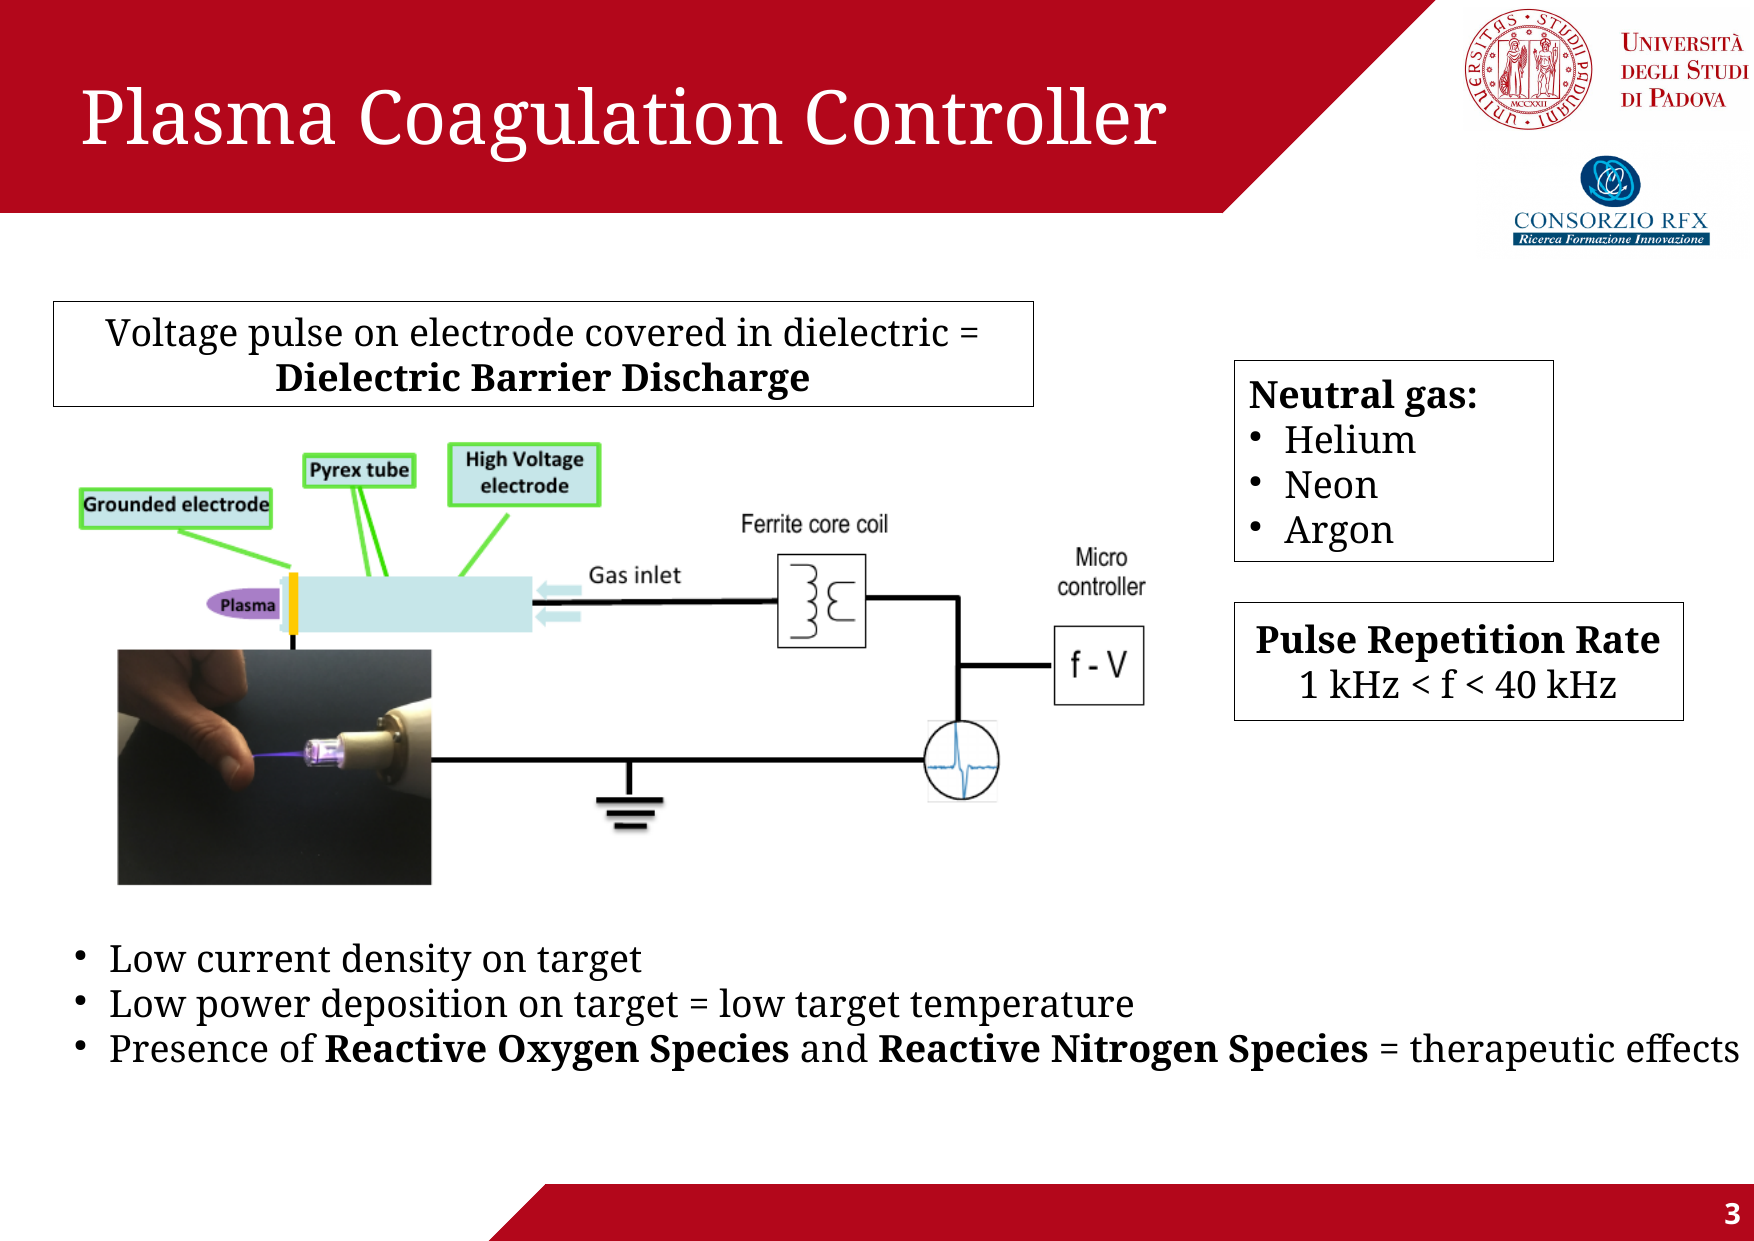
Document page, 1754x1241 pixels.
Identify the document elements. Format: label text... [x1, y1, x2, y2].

text_box Pulse Repetition Rate 1 kHz < f < 40 kHz [1234, 602, 1684, 721]
text_box Voltage pulse on electrode covered in dielectric = Dielectric Barrier Discharge [53, 301, 1034, 407]
text_box Low current density on target Low power deposition on target = low target temperature Presence of Reactive Oxygen Species and Reactive Nitrogen Species = therapeutic effects [59, 927, 1754, 1122]
title Plasma Coagulation Controller [10, 0, 1241, 244]
picture [1463, 7, 1750, 131]
picture [1476, 140, 1750, 259]
picture [23, 425, 1239, 945]
text_box Neutral gas: Helium Neon Argon [1234, 360, 1554, 562]
